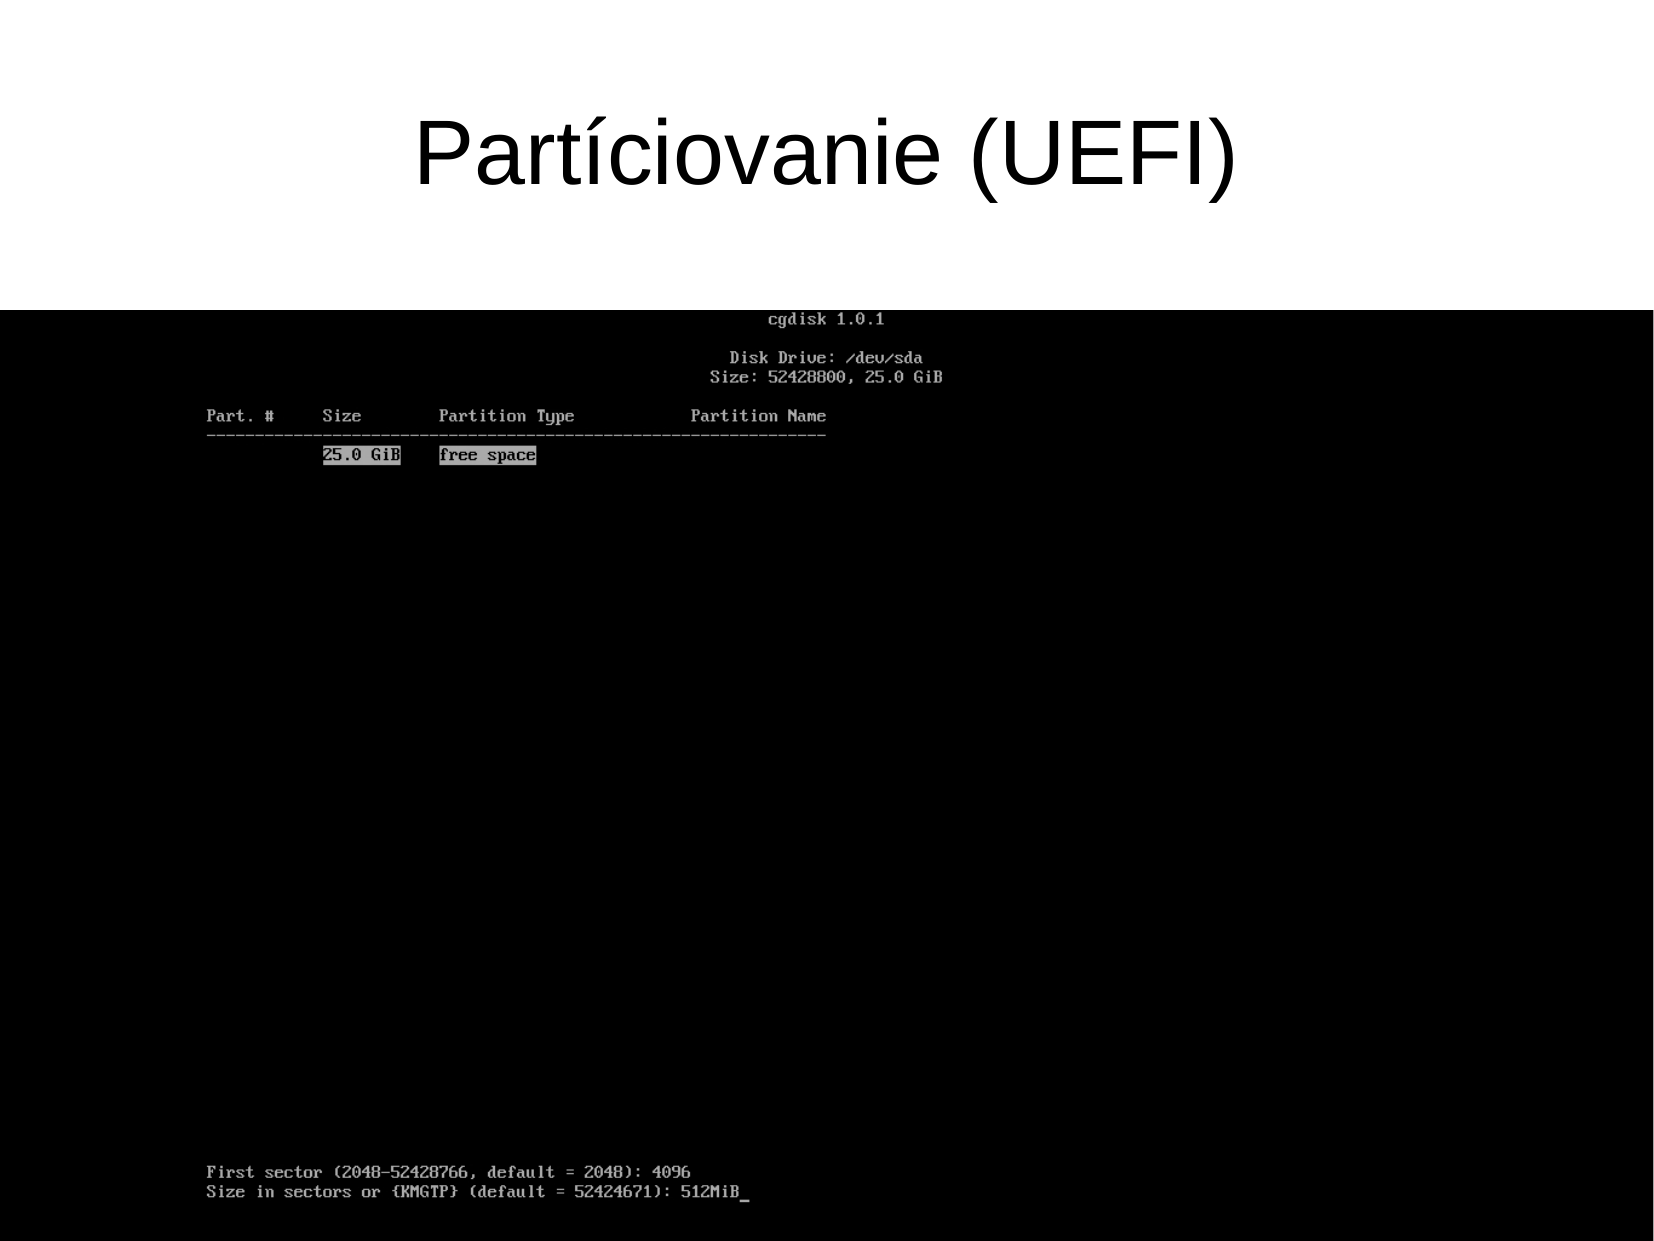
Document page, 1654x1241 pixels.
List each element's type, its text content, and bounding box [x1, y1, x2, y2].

title Partíciovanie (UEFI) [82, 49, 1571, 257]
picture [0, 310, 1654, 1241]
